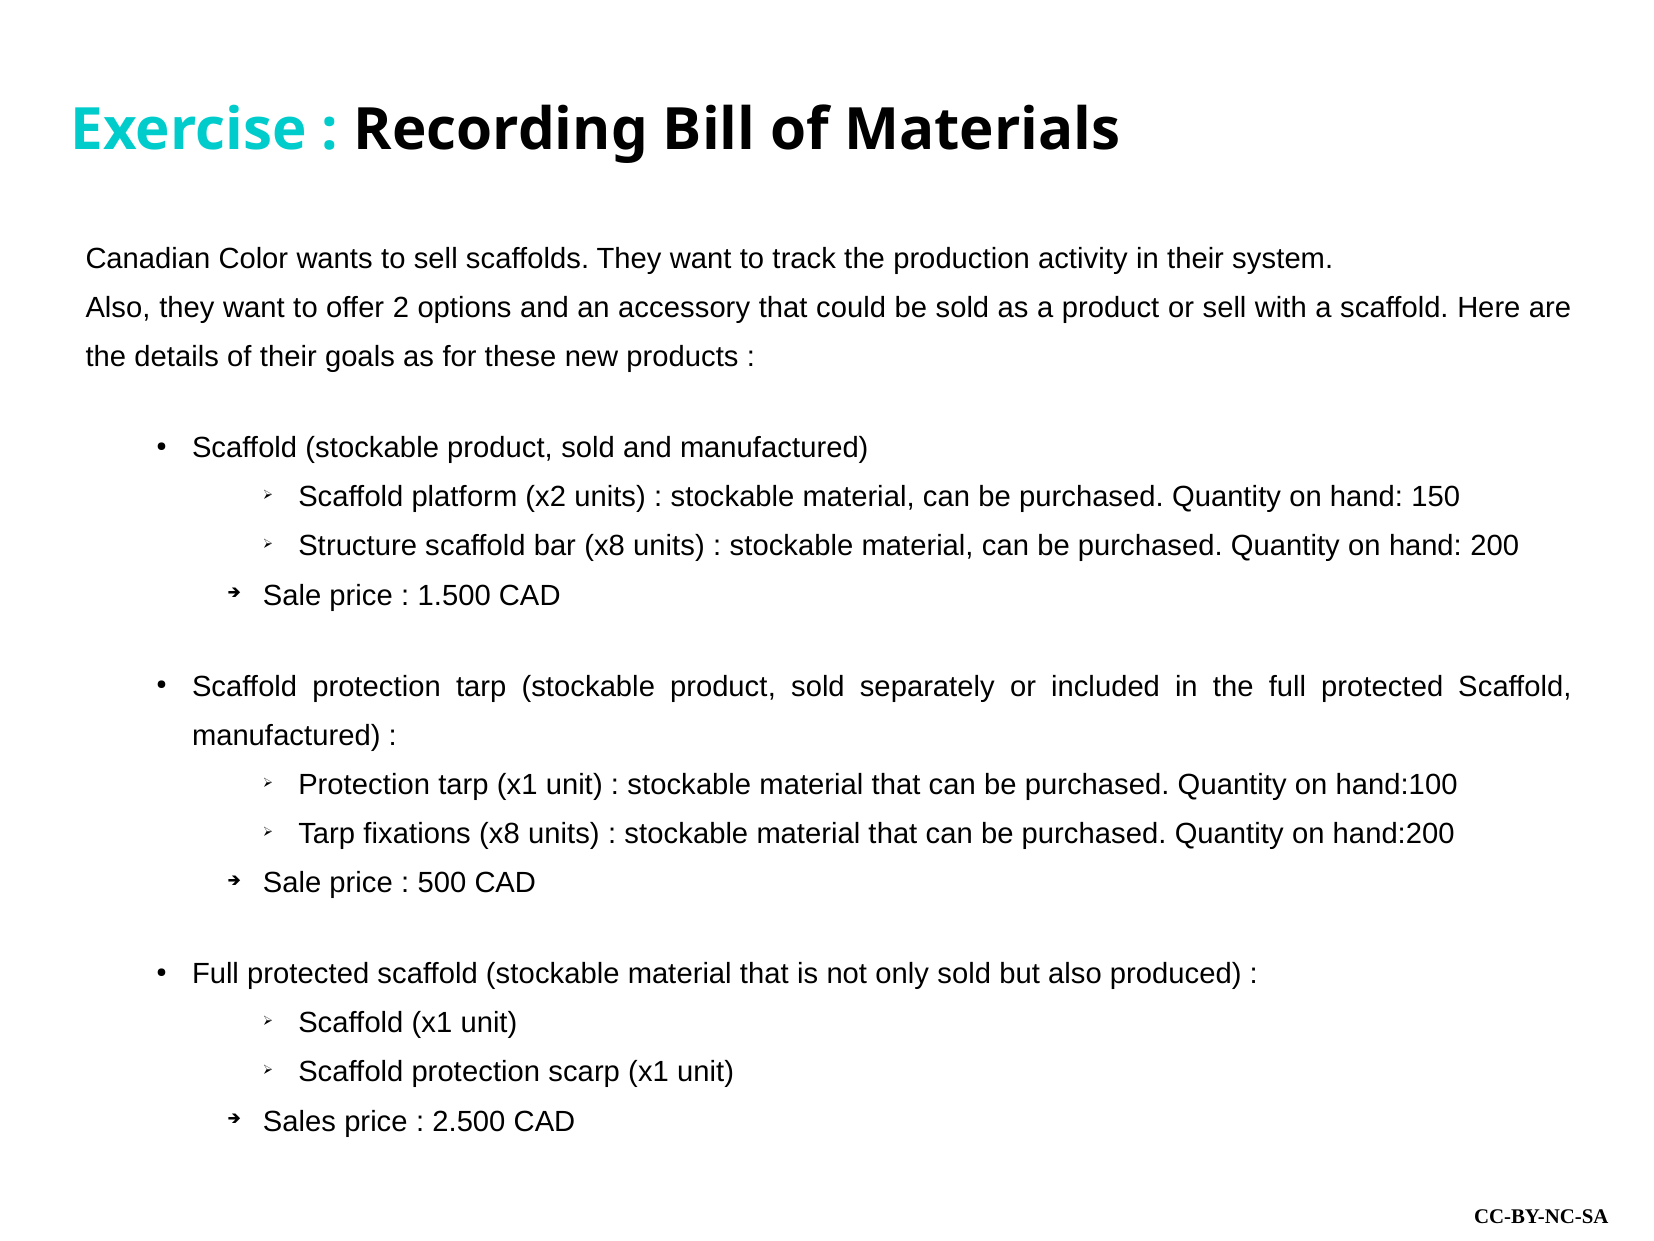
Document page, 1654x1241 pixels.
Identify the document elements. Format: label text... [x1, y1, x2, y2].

text_box Canadian Color wants to sell scaffolds. They want to track the production activity in their system. Also, they want to offer 2 options and an accessory that could be sold as a product or sell with a scaffold. Here are the details of their goals as for these new products : Scaffold (stockable product, sold and manufactured) Scaffold platform (x2 units) : stockable material, can be purchased. Quantity on hand: 150 Structure scaffold bar (x8 units) : stockable material, can be purchased. Quantity on hand: 200 Sale price : 1.500 CAD Scaffold protection tarp (stockable product, sold separately or included in the full protected Scaffold, manufactured) : Protection tarp (x1 unit) : stockable material that can be purchased. Quantity on hand:100 Tarp fixations (x8 units) : stockable material that can be purchased. Quantity on hand:200 Sale price : 500 CAD Full protected scaffold (stockable material that is not only sold but also produced) : Scaffold (x1 unit) Scaffold protection scarp (x1 unit) Sales price : 2.500 CAD [70, 217, 1589, 1227]
title Exercise : Recording Bill of Materials [70, 23, 1560, 217]
